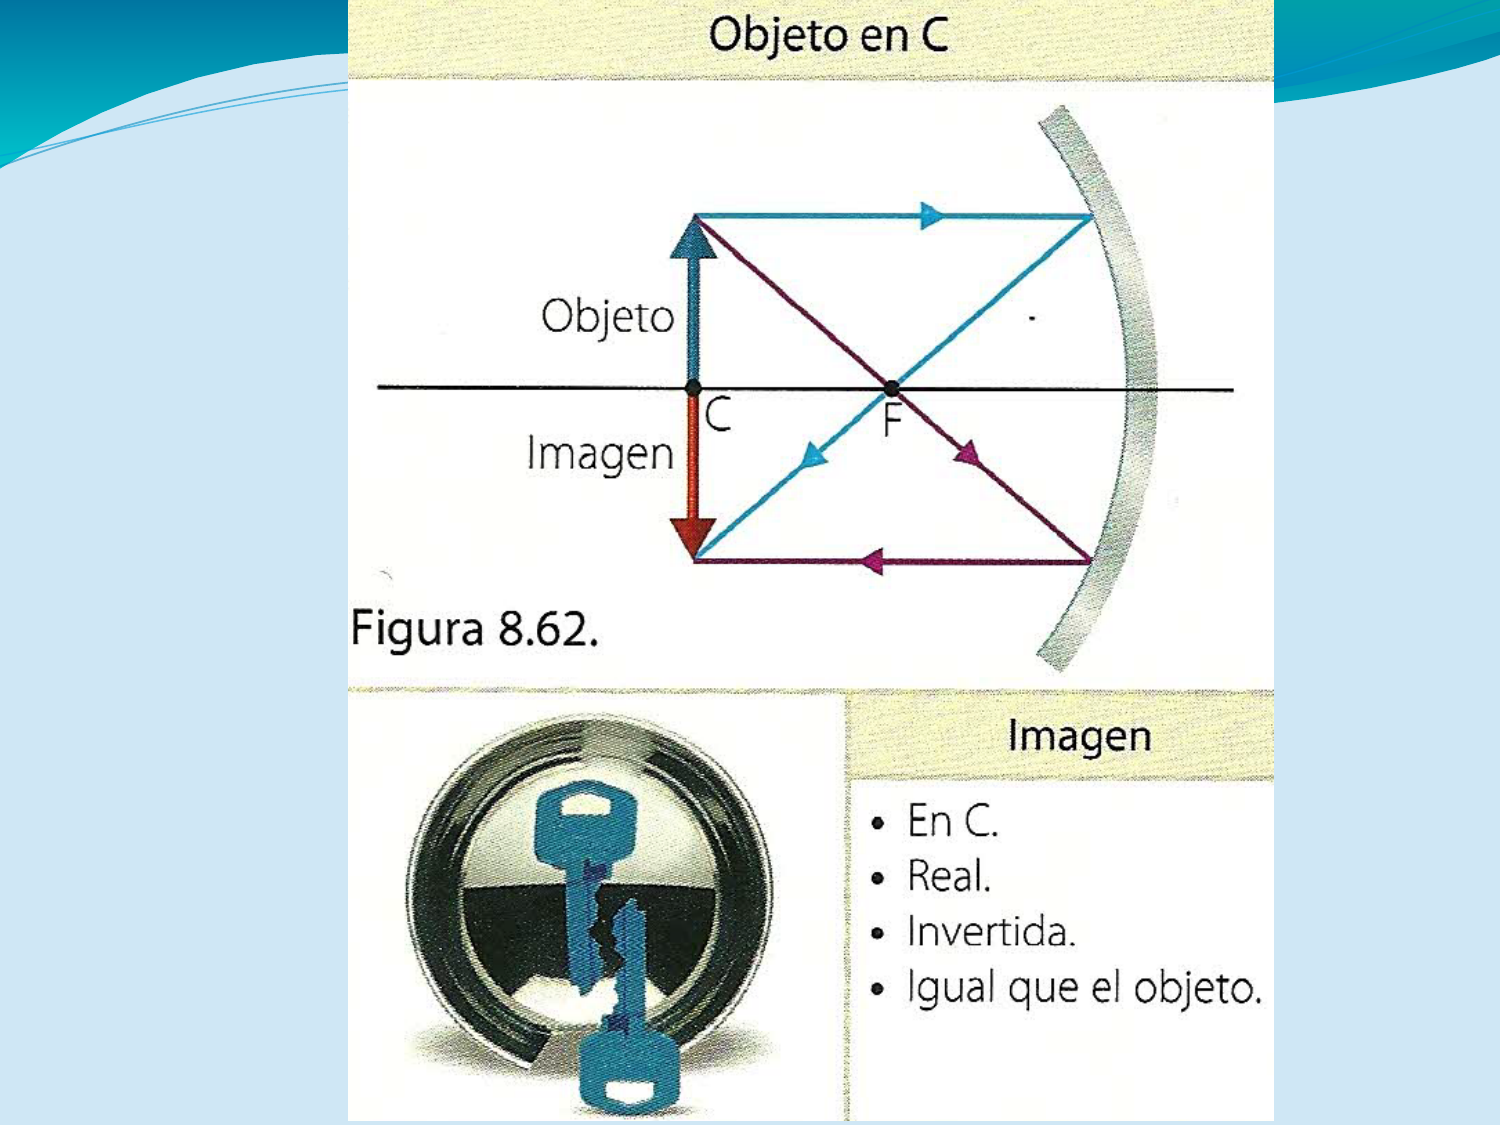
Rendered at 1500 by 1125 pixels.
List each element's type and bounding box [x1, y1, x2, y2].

picture [340, 0, 1274, 1122]
